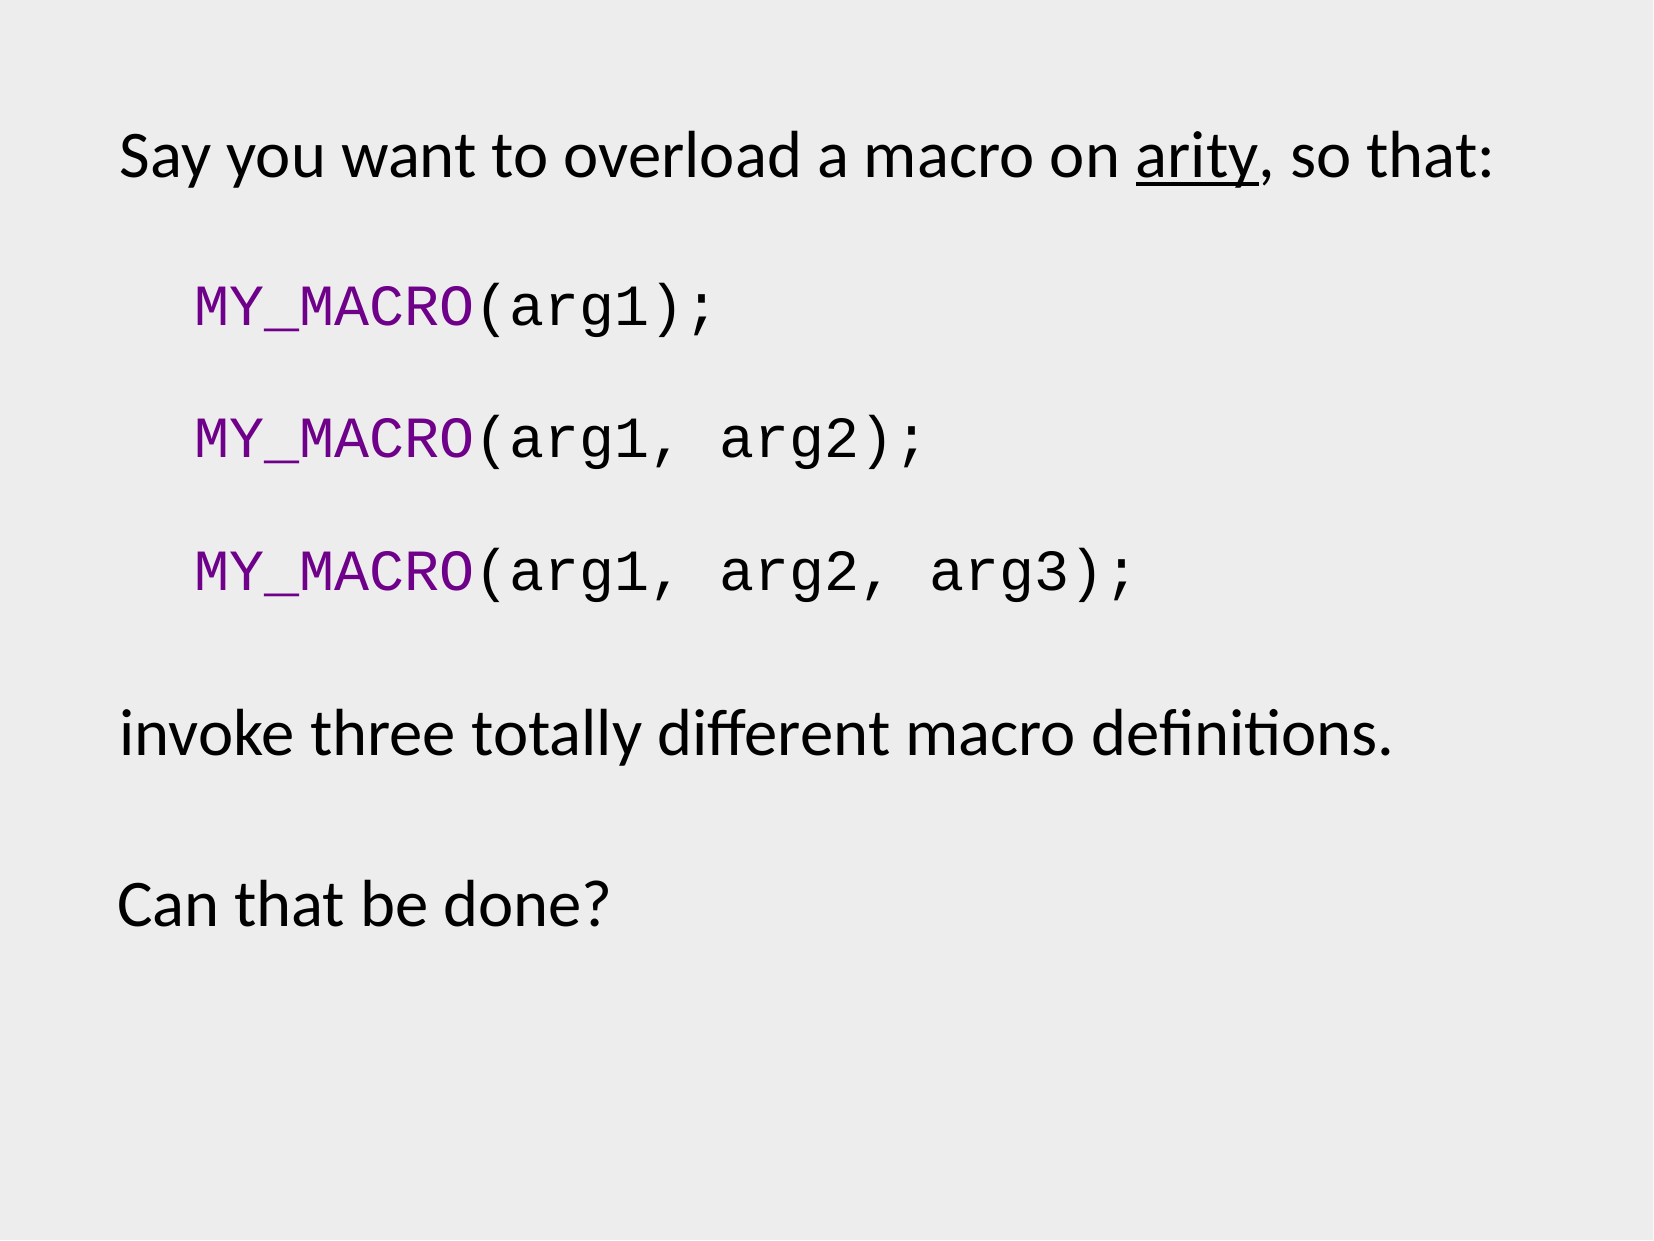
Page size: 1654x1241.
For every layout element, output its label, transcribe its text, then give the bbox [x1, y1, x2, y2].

text_box Can that be done? [102, 869, 1198, 952]
text_box MY_MACRO(arg1); MY_MACRO(arg1, arg2); MY_MACRO(arg1, arg2, arg3); [180, 270, 1621, 646]
text_box invoke three totally different macro definitions. [105, 698, 1606, 781]
text_box Say you want to overload a macro on arity, so that: [105, 120, 1606, 202]
